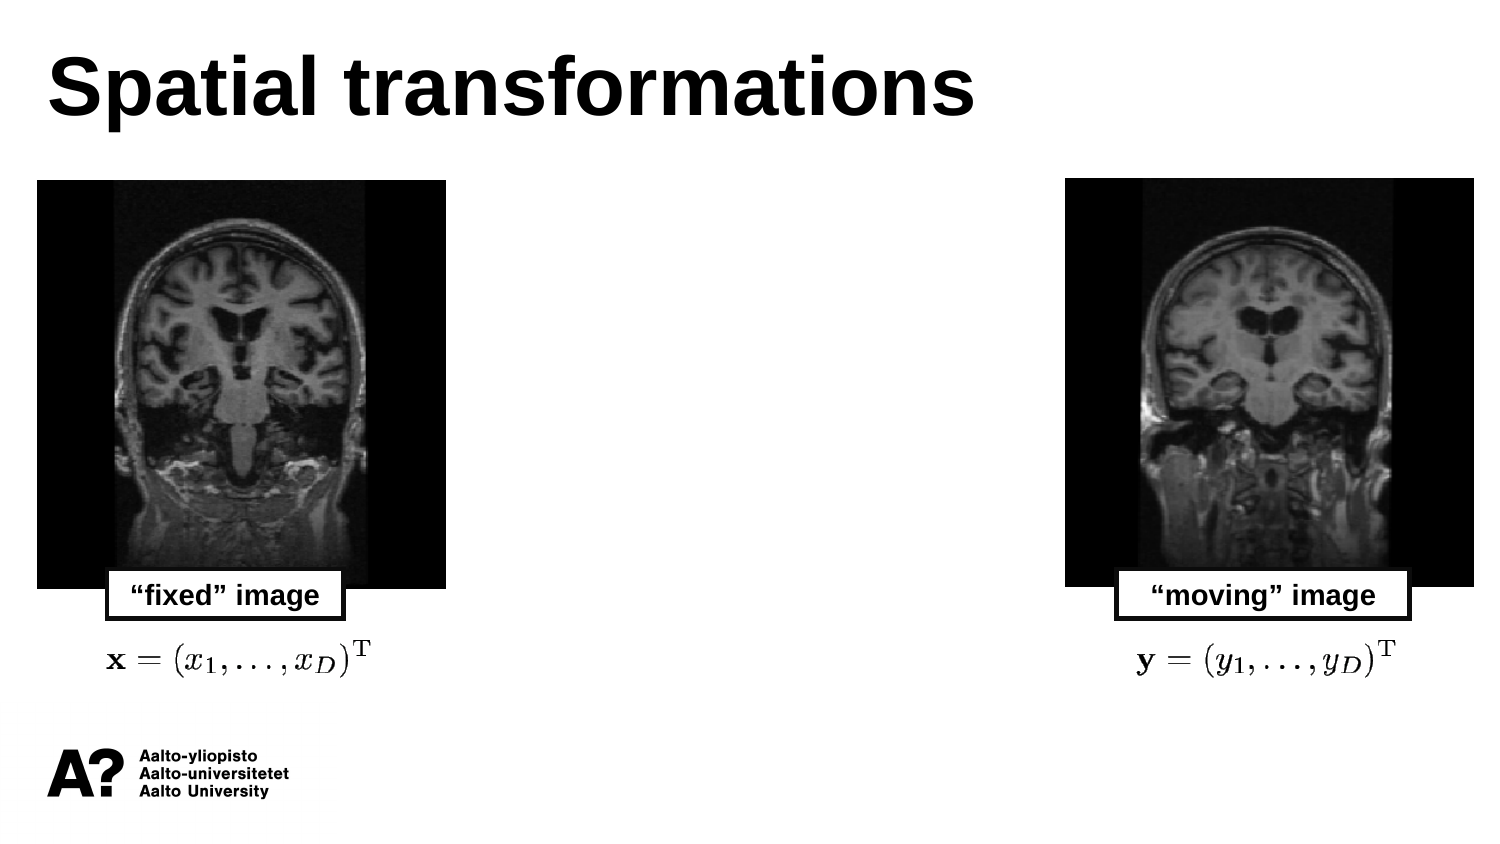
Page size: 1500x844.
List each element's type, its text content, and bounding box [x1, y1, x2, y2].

text_box “fixed” image [106, 568, 344, 619]
picture [1065, 178, 1474, 587]
list Spatial transformations [47, 32, 1442, 197]
text_box “moving” image [1116, 568, 1410, 619]
picture [37, 180, 446, 589]
picture [0, 627, 379, 844]
picture [1130, 627, 1404, 709]
